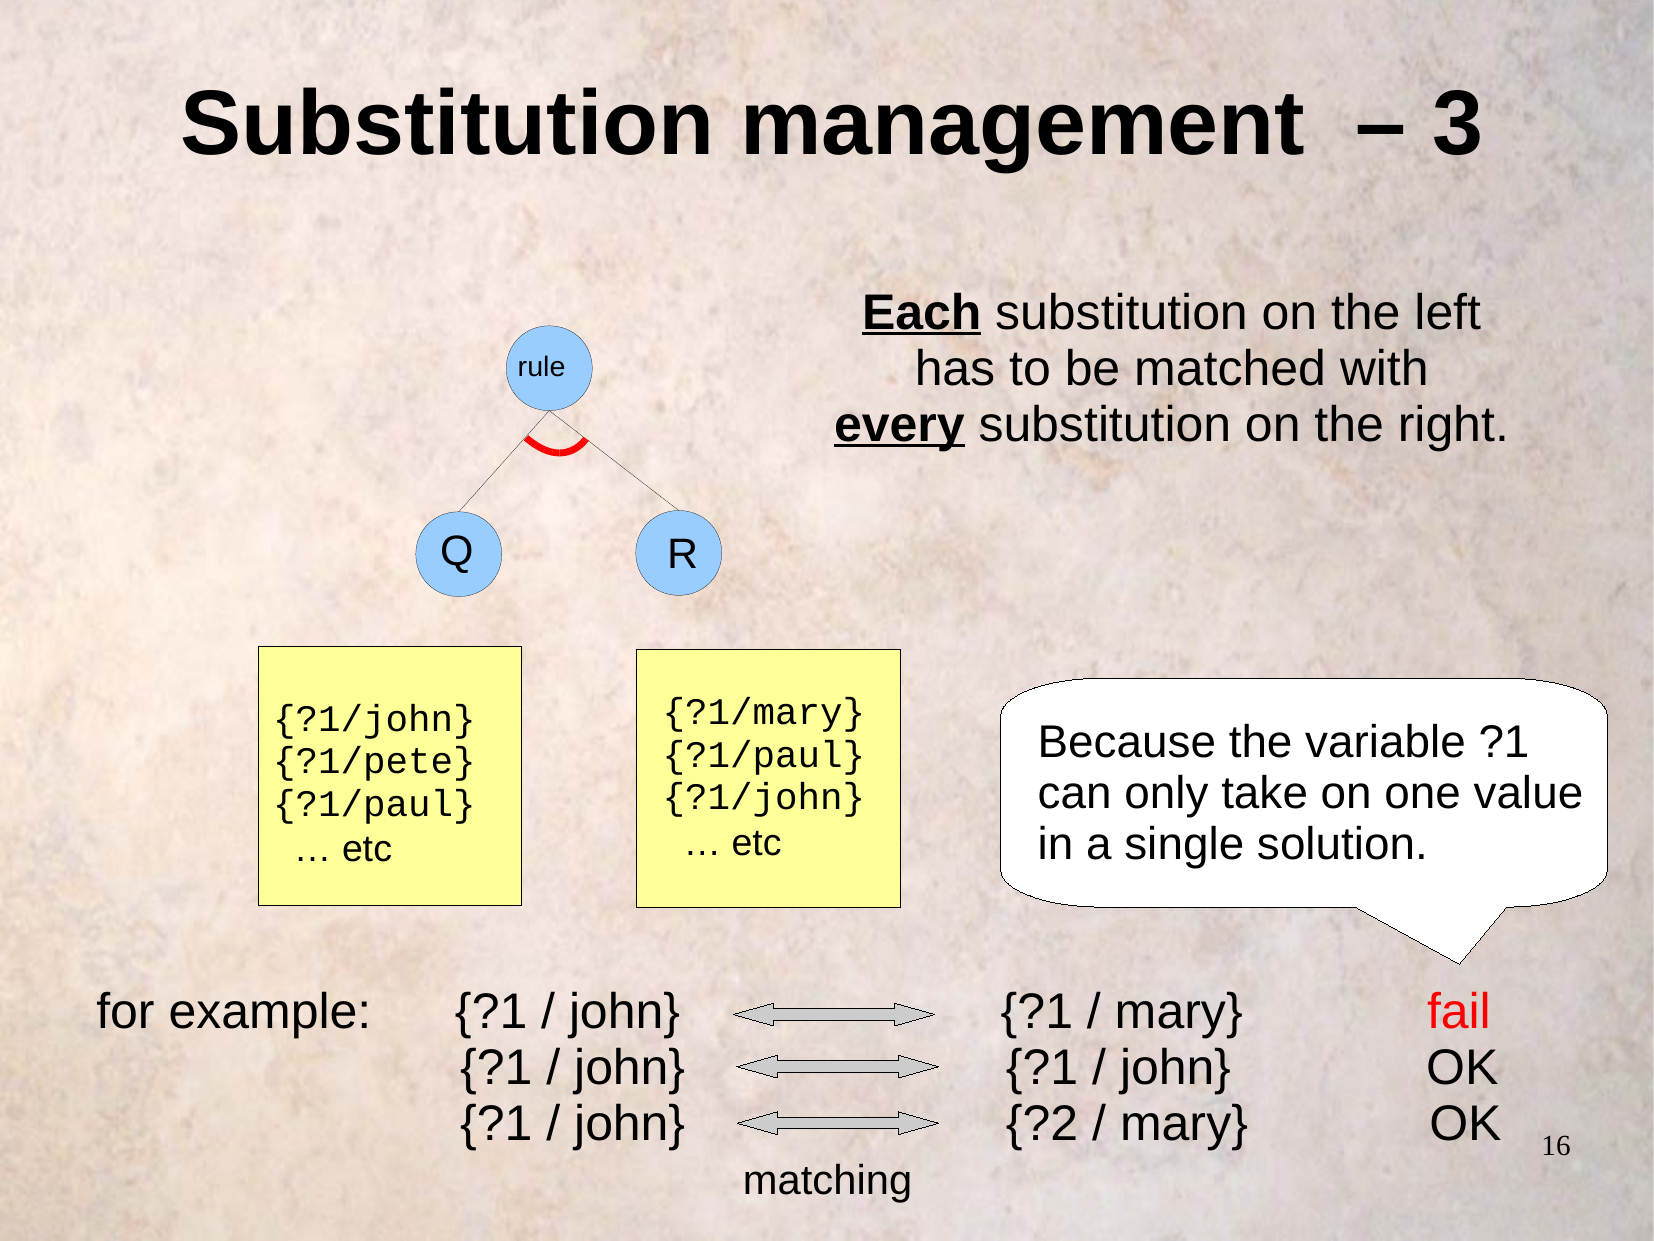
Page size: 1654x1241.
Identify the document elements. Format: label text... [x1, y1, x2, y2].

text_box [736, 1055, 939, 1078]
text_box Because the variable ?1 can only take on one value in a single solution. [1000, 678, 1608, 965]
text_box Each substitution on the left has to be matched with every substitution on the right. [802, 277, 1542, 594]
text_box [737, 1111, 939, 1135]
chart [259, 251, 837, 702]
text_box {?1/john} {?1/pete} {?1/paul} … etc [258, 692, 521, 870]
text_box [258, 646, 522, 906]
text_box matching [728, 1148, 928, 1211]
text_box [733, 1003, 935, 1026]
text_box for example: {?1 / john} {?1 / mary} fail {?1 / john} {?1 / john} OK {?1 / john} {?2 / mary} OK [81, 976, 1520, 1159]
text_box {?1/mary} {?1/paul} {?1/john} … etc [647, 685, 911, 863]
title Substitution management – 3 [88, 42, 1577, 202]
picture [0, 0, 1654, 1241]
text_box [636, 649, 901, 908]
